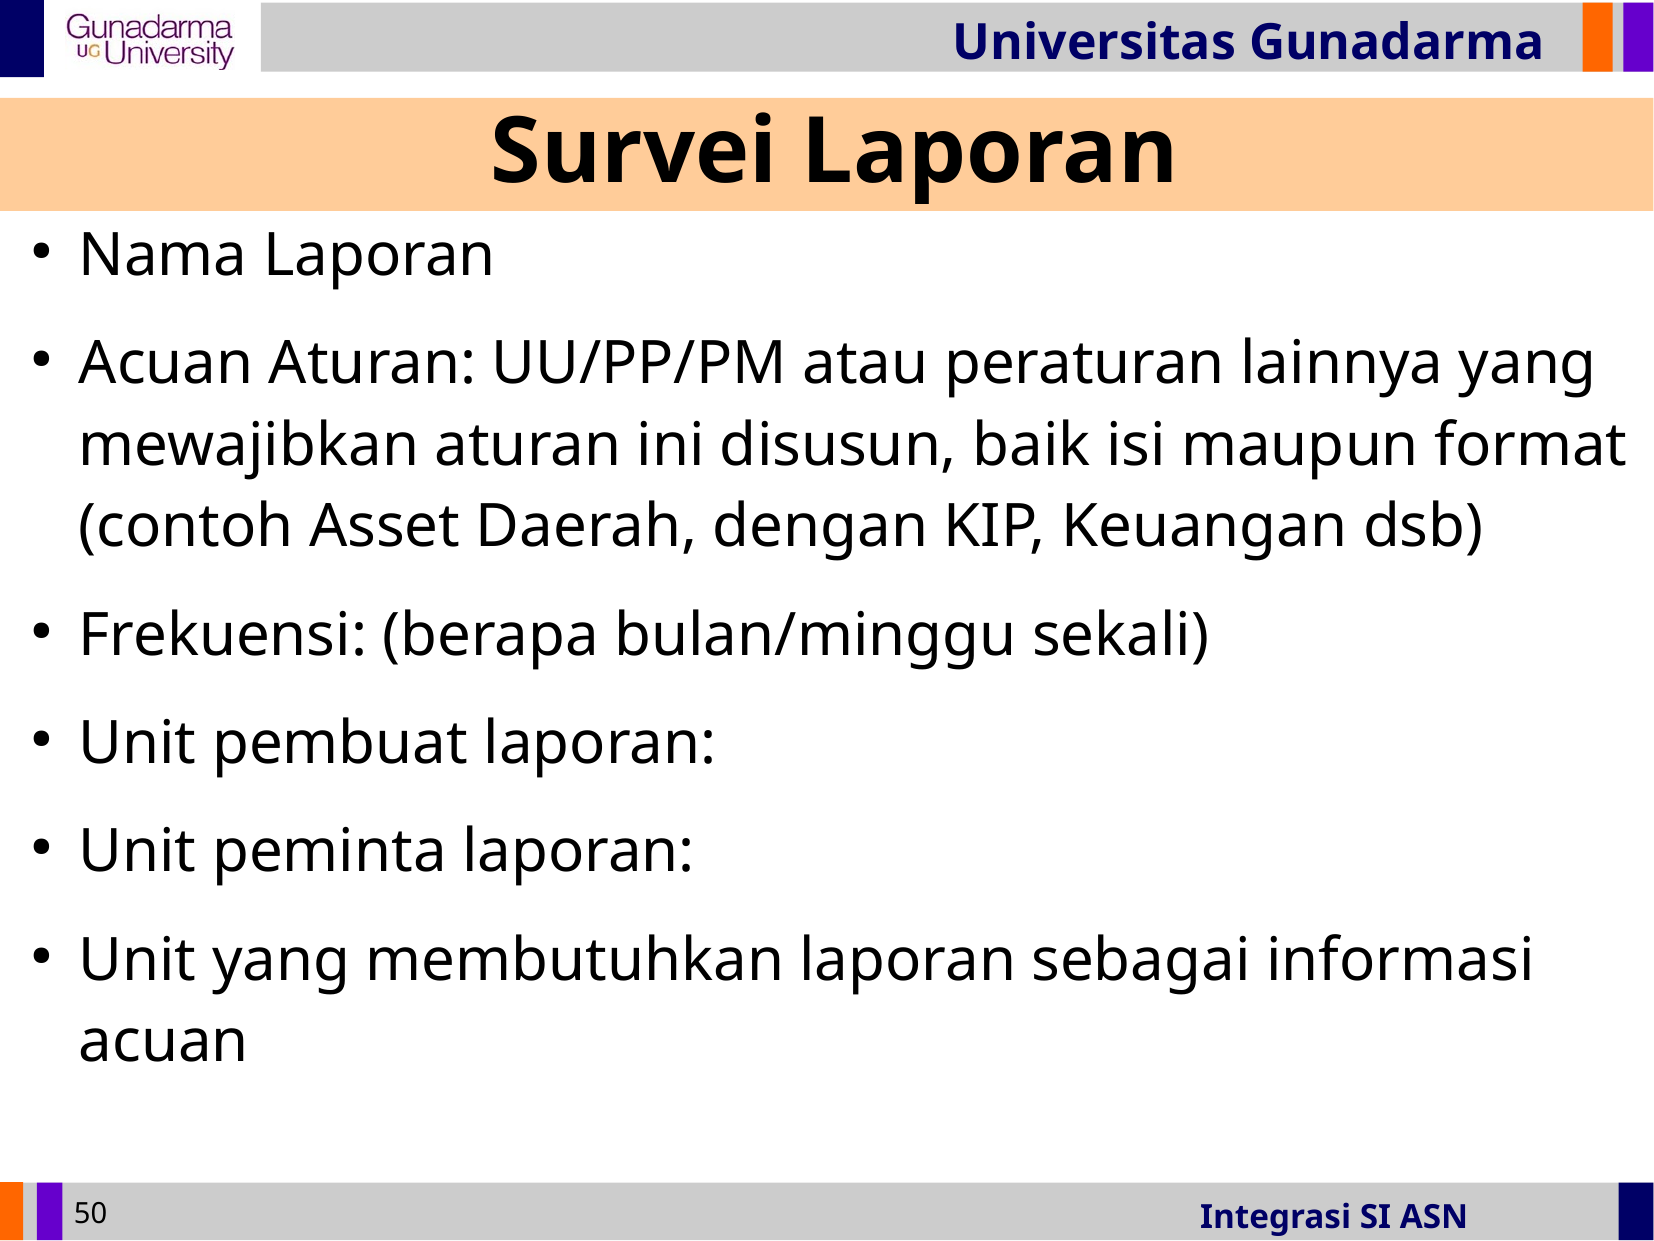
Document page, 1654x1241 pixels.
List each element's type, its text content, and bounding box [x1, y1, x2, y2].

picture [65, 0, 235, 70]
list Nama Laporan Acuan Aturan: UU/PP/PM atau peraturan lainnya yang mewajibkan aturan ini disusun, baik isi maupun format (contoh Asset Daerah, dengan KIP, Keuangan dsb) Frekuensi: (berapa bulan/minggu sekali) Unit pembuat laporan: Unit peminta laporan: Unit yang membutuhkan laporan sebagai informasi acuan [14, 210, 1630, 1171]
text_box [1592, 97, 1654, 211]
text_box [0, 97, 78, 211]
title Survei Laporan [78, 84, 1592, 210]
